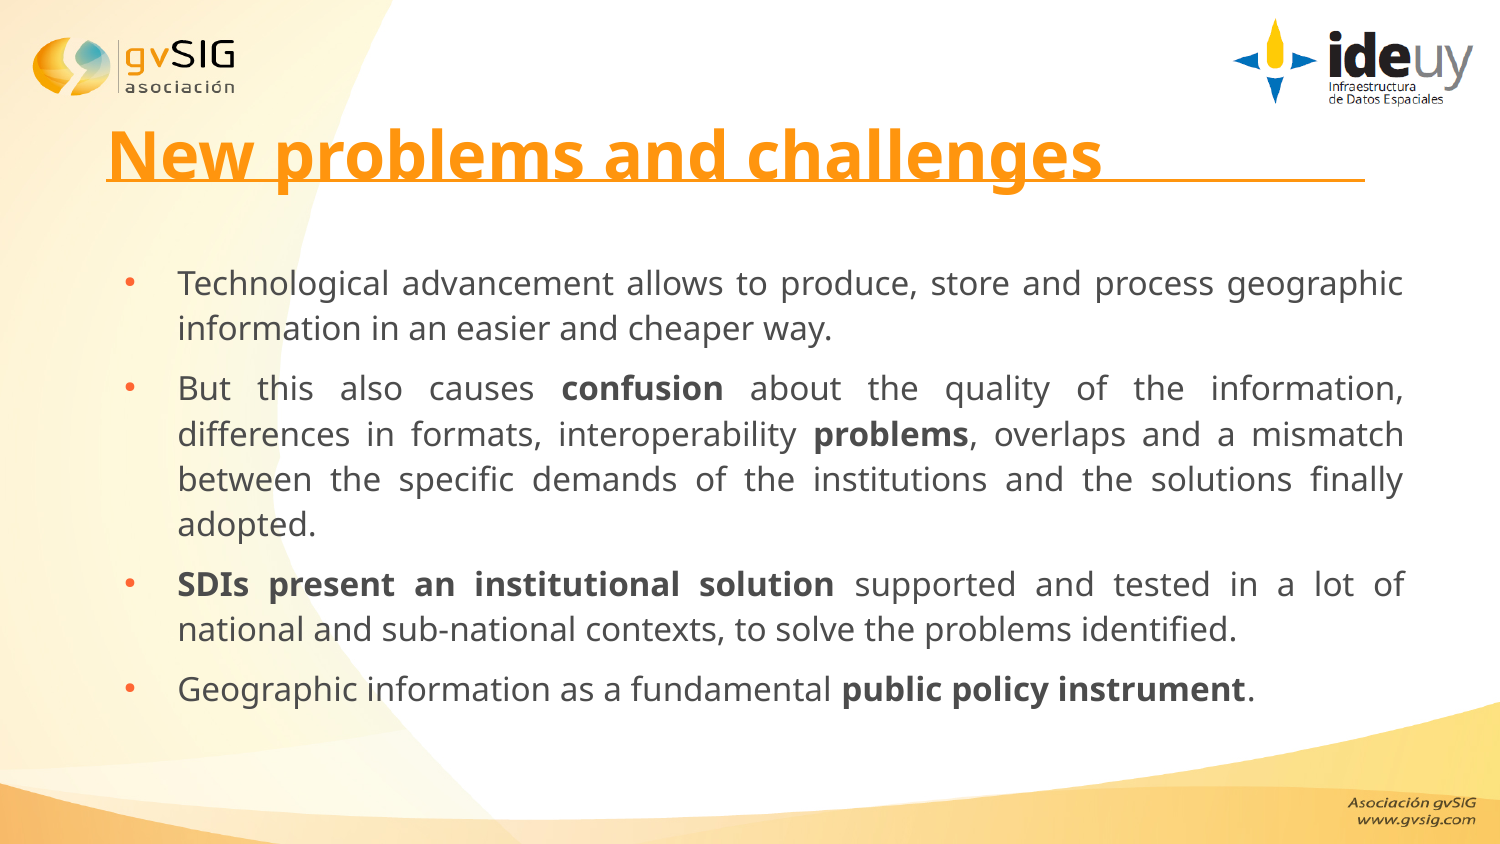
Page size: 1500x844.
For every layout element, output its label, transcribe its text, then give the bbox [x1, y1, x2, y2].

list Technological advancement allows to produce, store and process geographic information in an easier and cheaper way. But this also causes confusion about the quality of the information, differences in formats, interoperability problems, overlaps and a mismatch between the specific demands of the institutions and the solutions finally adopted. SDIs present an institutional solution supported and tested in a lot of national and sub-national contexts, to solve the problems identified. Geographic information as a fundamental public policy instrument. [106, 194, 1406, 766]
picture [0, 0, 1500, 844]
title New problems and challenges [106, 115, 1457, 193]
